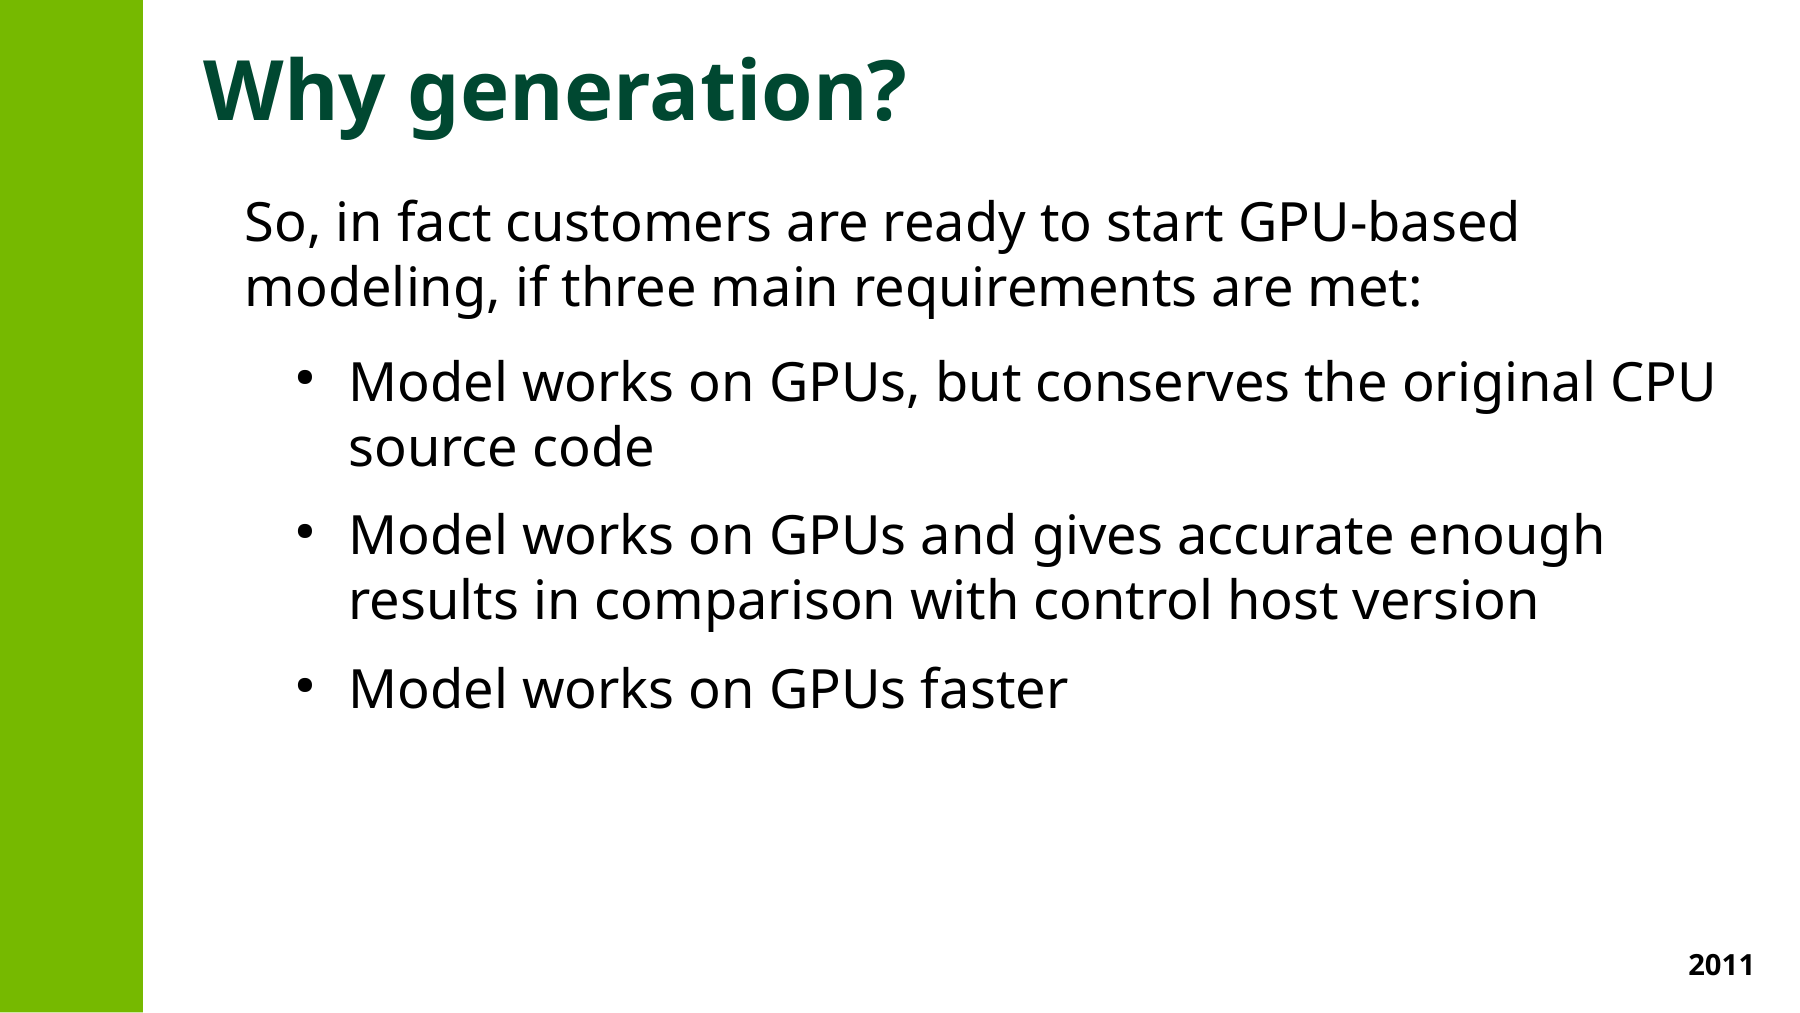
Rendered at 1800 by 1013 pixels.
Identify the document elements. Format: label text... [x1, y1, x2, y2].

title Why generation? [188, 40, 1733, 211]
list So, in fact customers are ready to start GPU-based modeling, if three main requirements are met: Model works on GPUs, but conserves the original CPU source code Model works on GPUs and gives accurate enough results in comparison with control host version Model works on GPUs faster [191, 180, 1736, 849]
